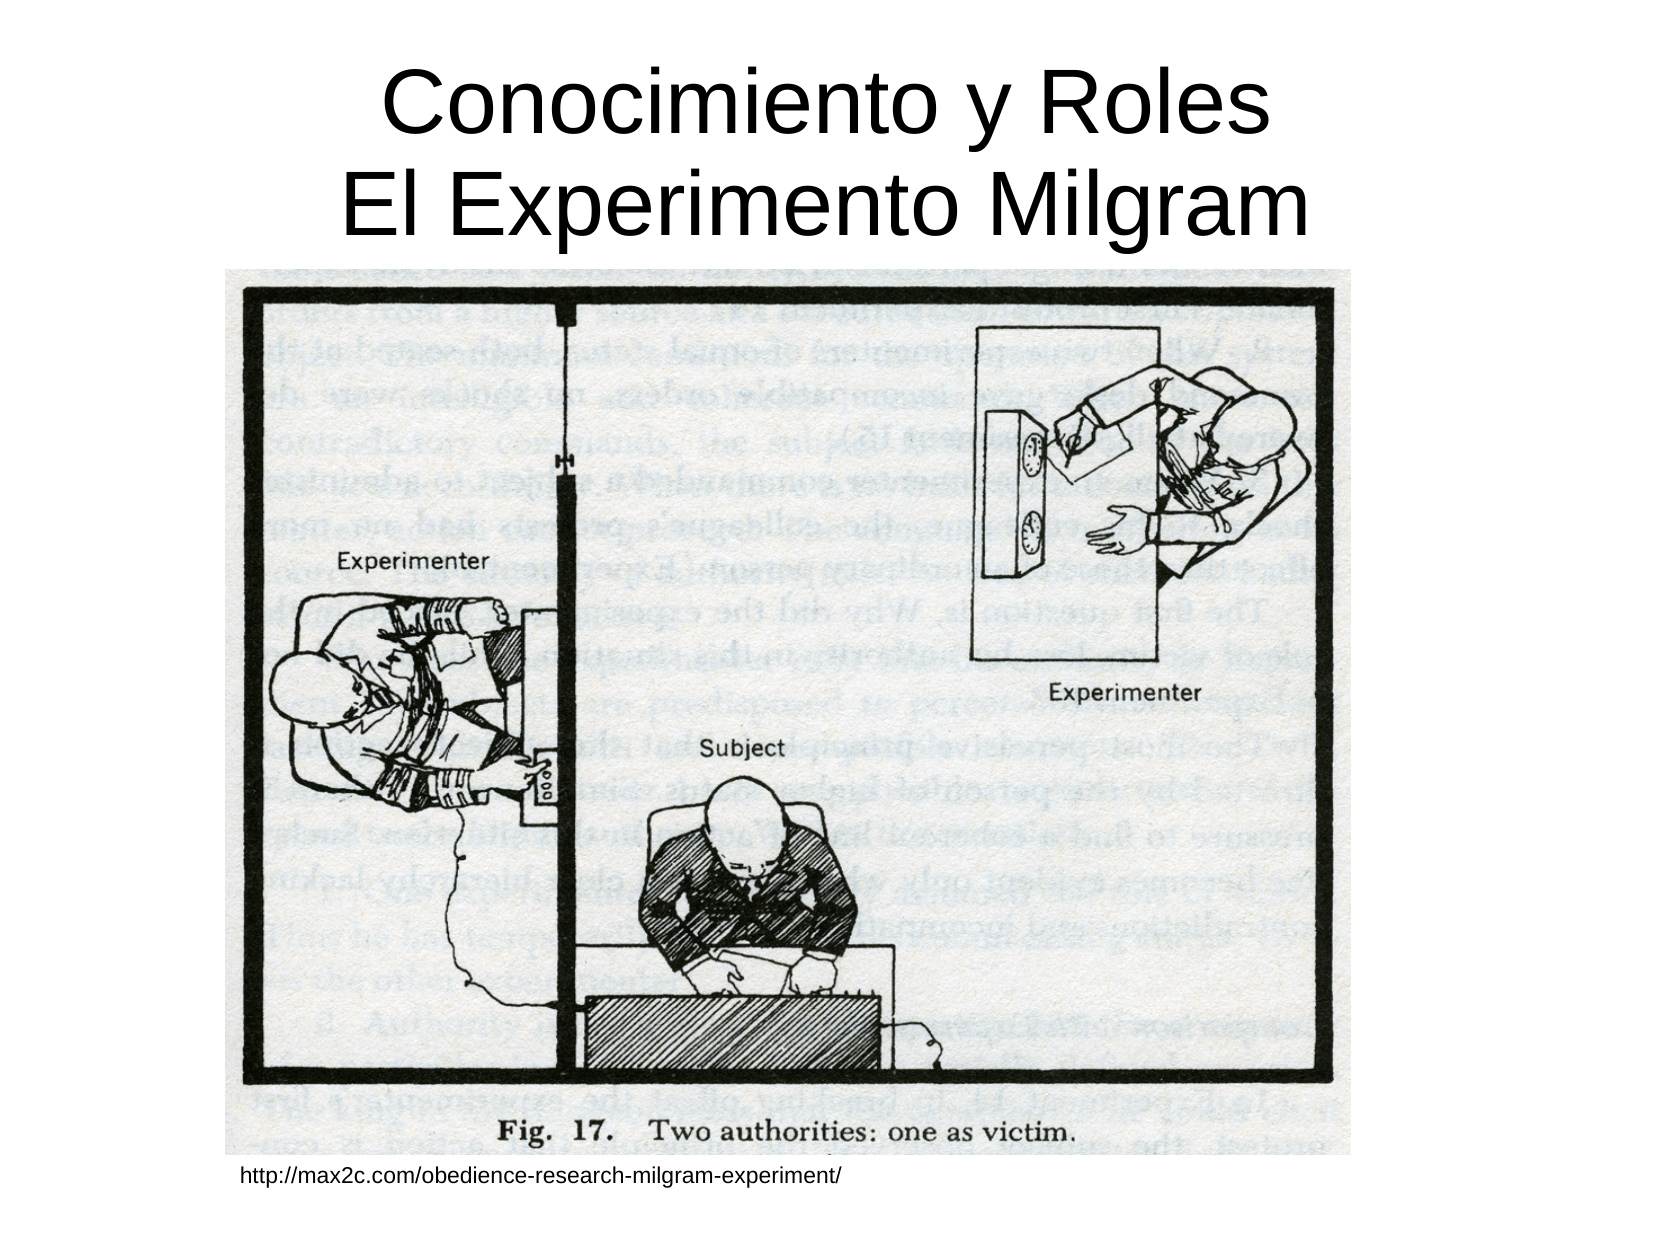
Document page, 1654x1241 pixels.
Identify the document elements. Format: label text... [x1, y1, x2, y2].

text_box http://max2c.com/obedience-research-milgram-experiment/ [225, 1155, 1235, 1212]
title Conocimiento y Roles El Experimento Milgram [82, 49, 1571, 257]
picture [225, 269, 1351, 1156]
